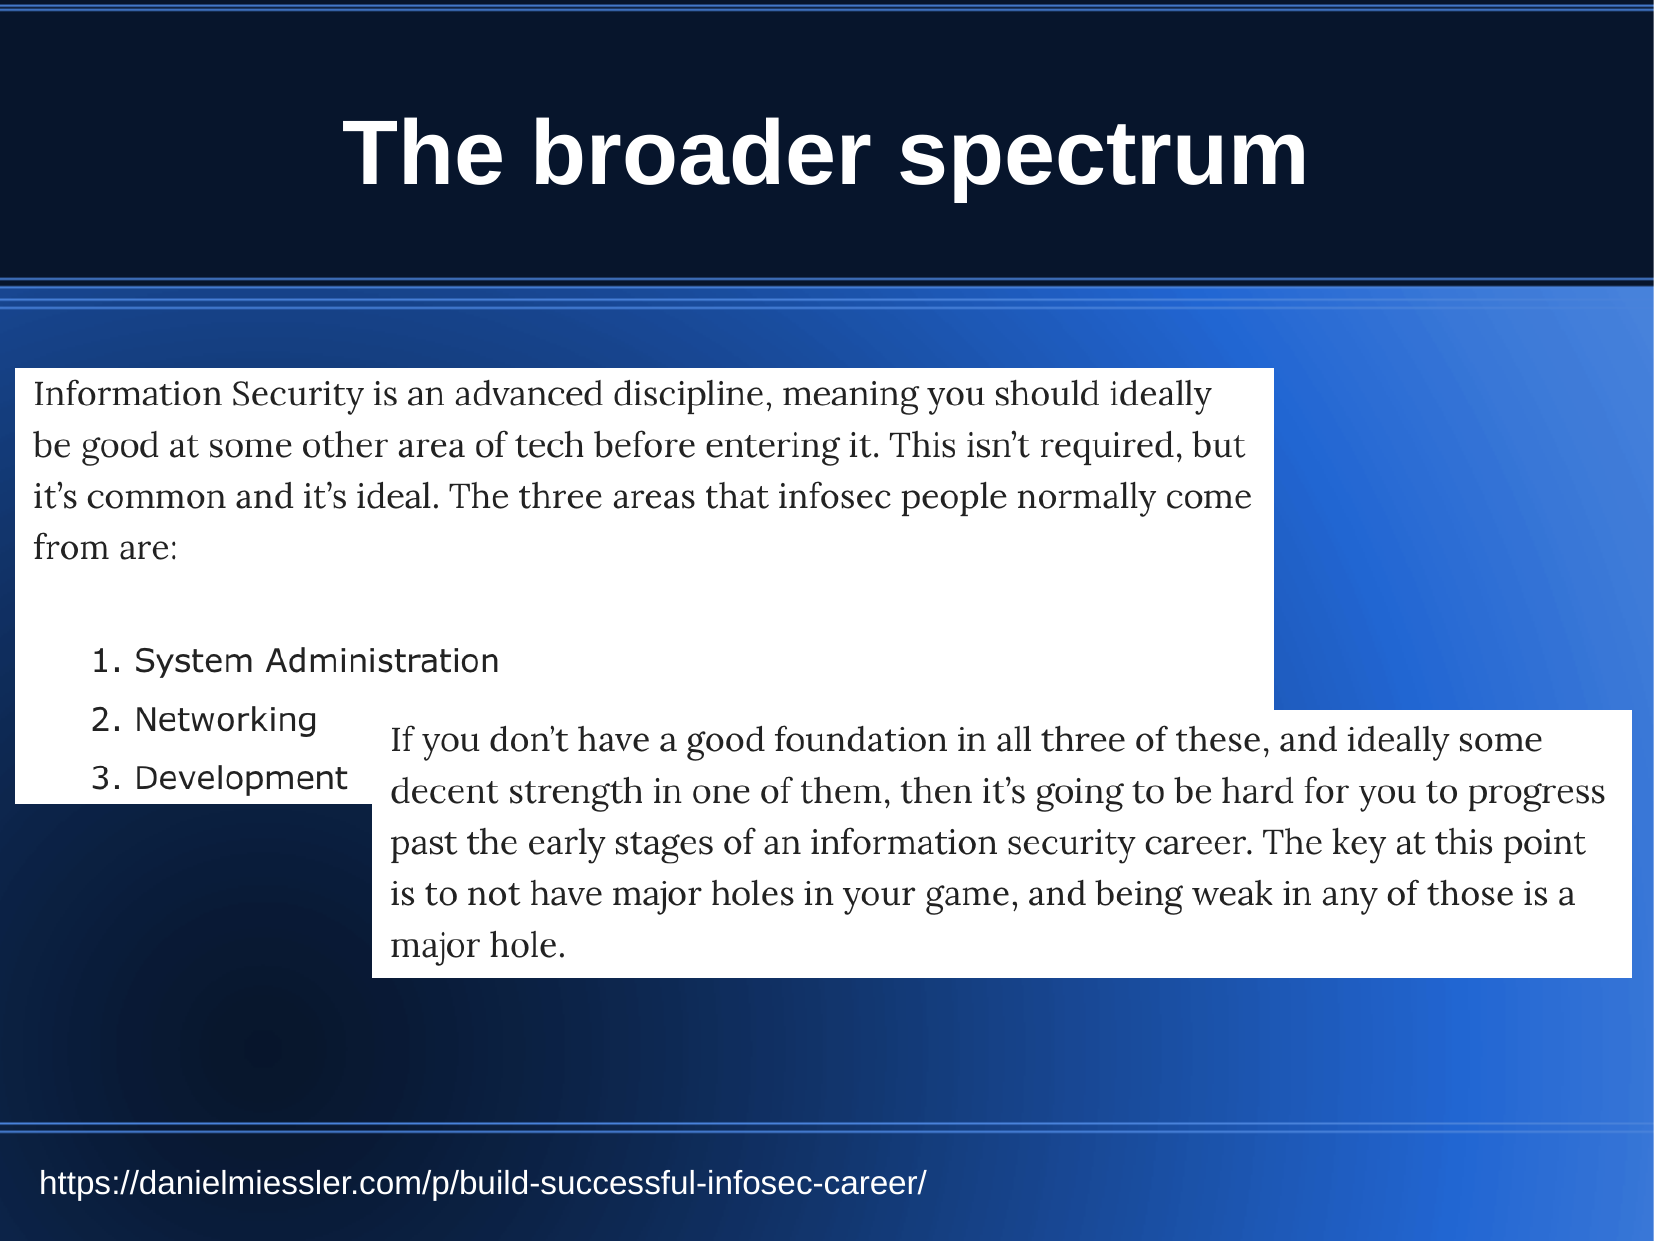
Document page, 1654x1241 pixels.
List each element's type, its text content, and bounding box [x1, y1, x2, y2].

picture [0, 0, 1654, 1241]
text_box https://danielmiessler.com/p/build-successful-infosec-career/ [24, 1157, 1654, 1218]
title The broader spectrum [82, 49, 1571, 257]
